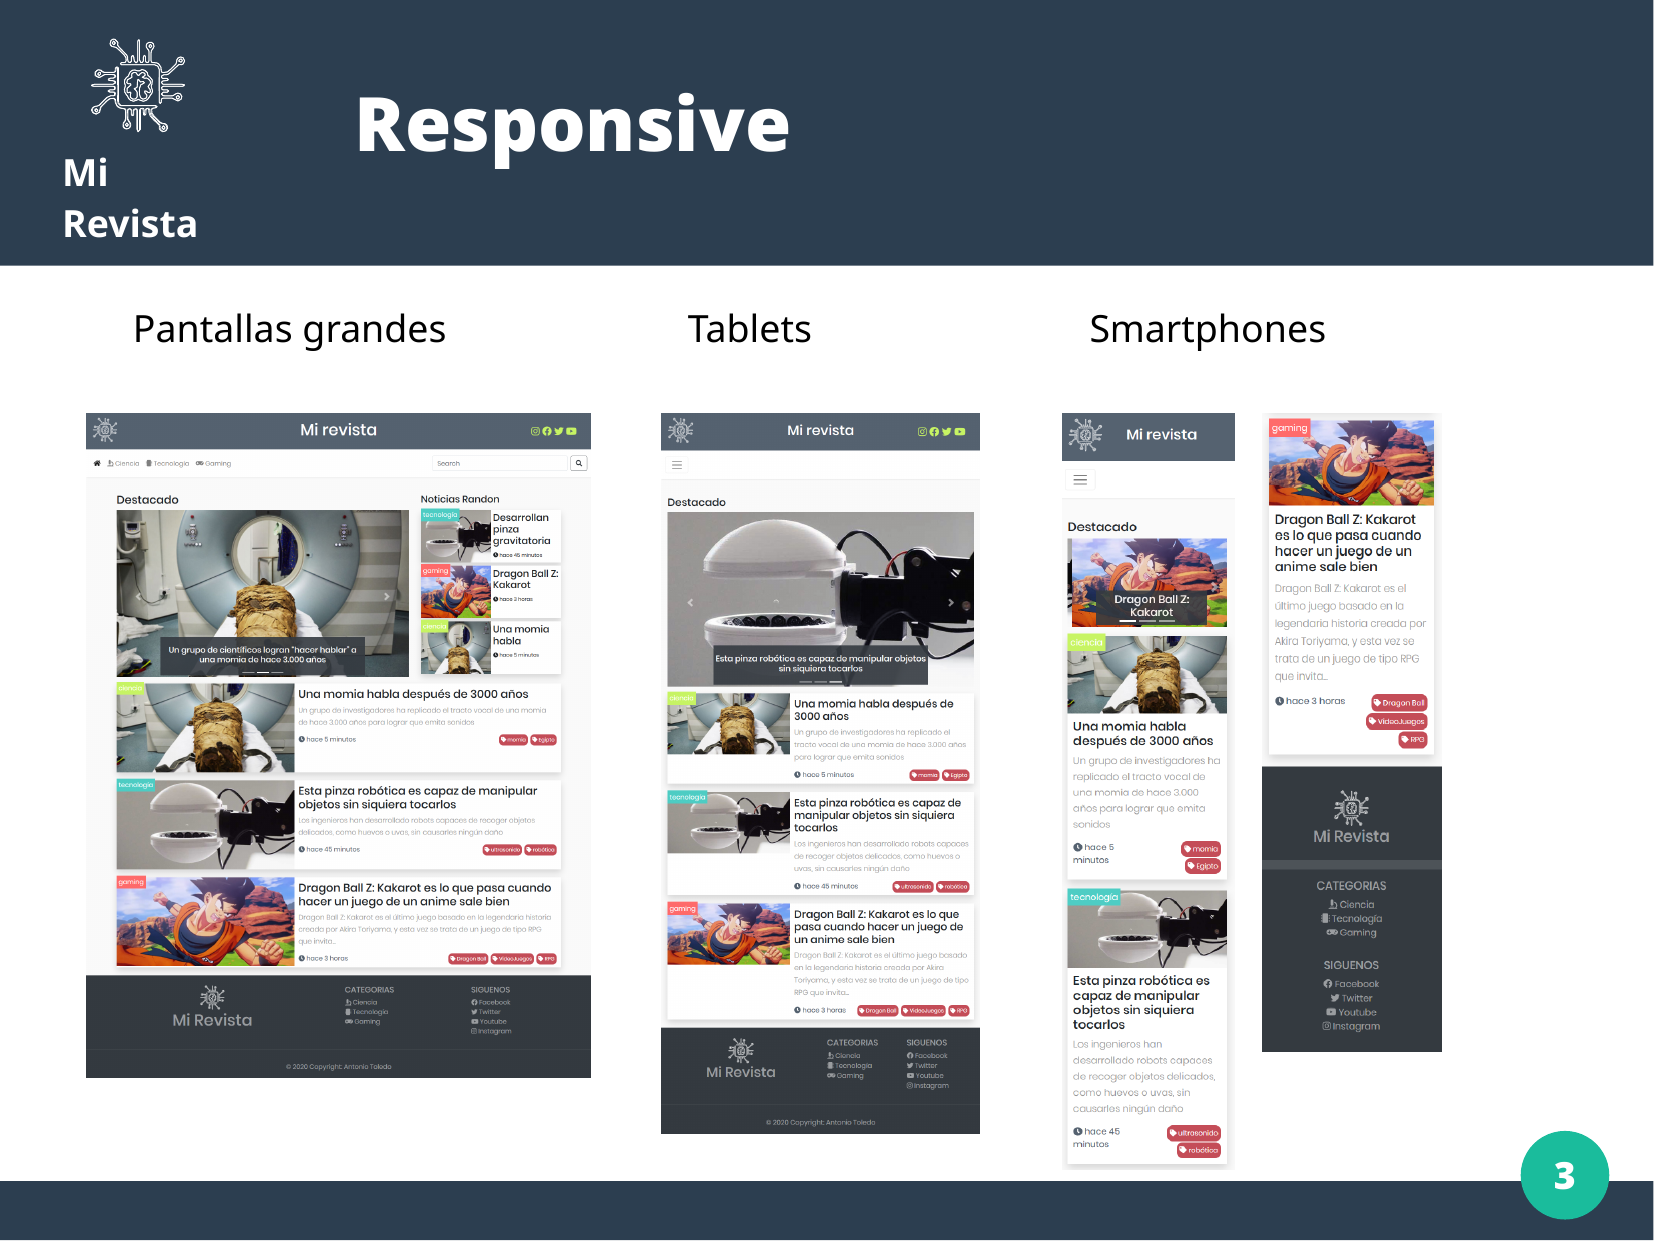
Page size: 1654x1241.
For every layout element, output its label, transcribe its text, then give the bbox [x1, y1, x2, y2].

text_box Mi Revista [47, 138, 260, 249]
text_box Smartphones [1074, 295, 1347, 358]
picture [87, 35, 189, 137]
title Responsive [354, 43, 1630, 201]
text_box Tablets [673, 295, 957, 358]
picture [1262, 413, 1442, 1052]
picture [86, 324, 1241, 1170]
text_box Pantallas grandes [118, 295, 603, 358]
